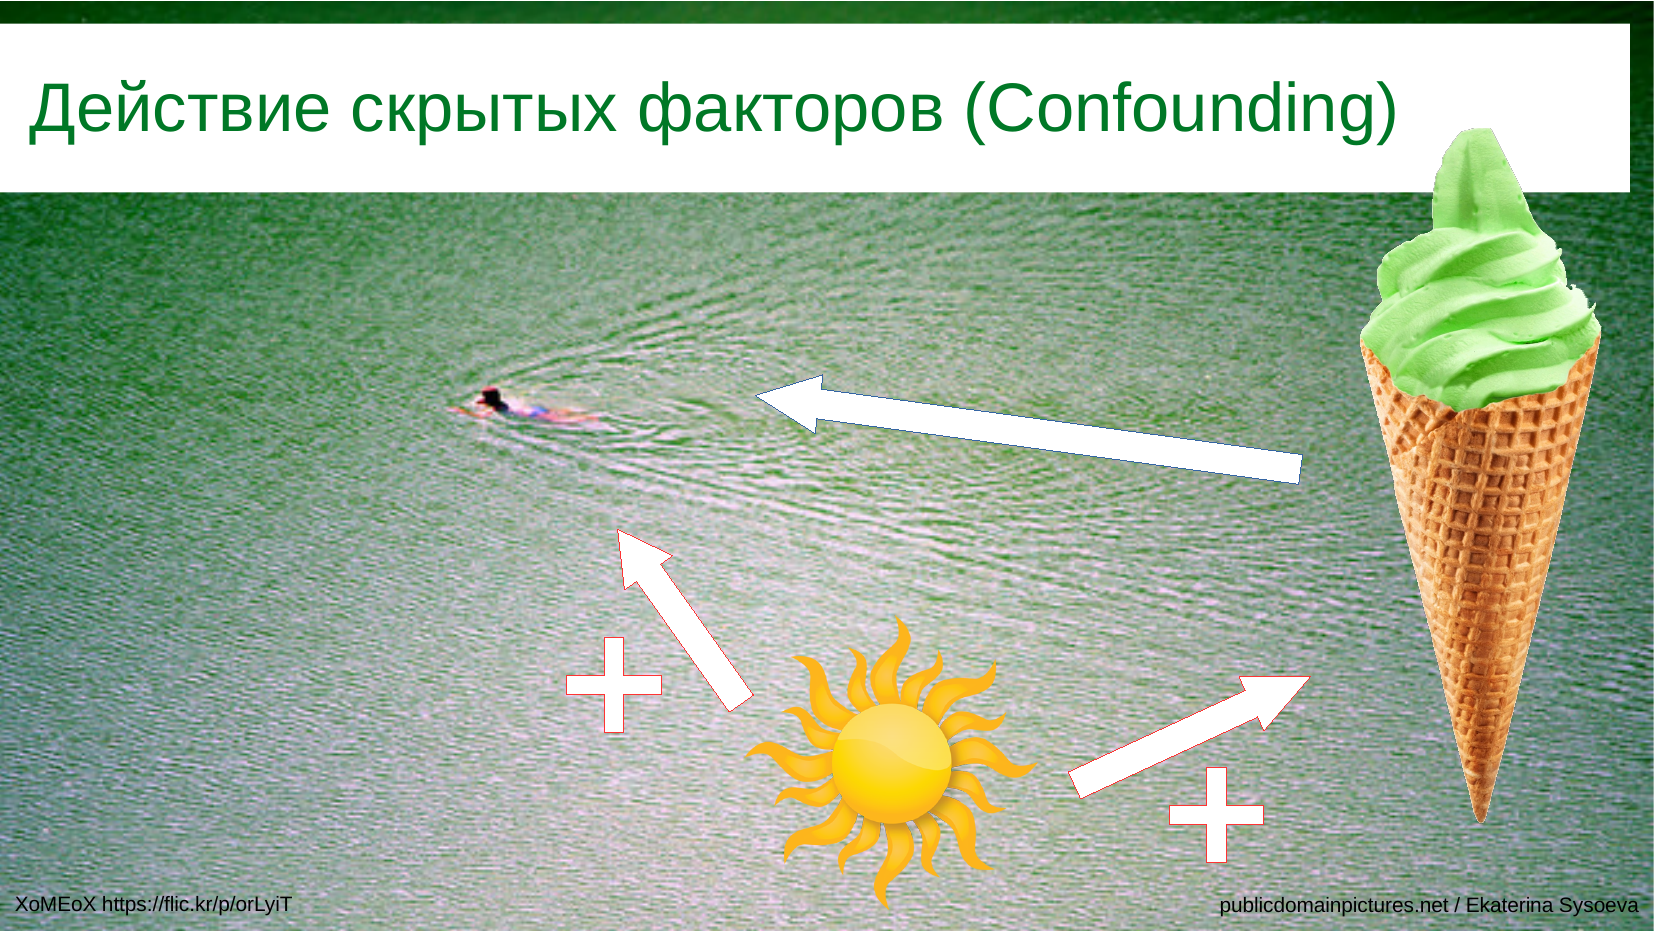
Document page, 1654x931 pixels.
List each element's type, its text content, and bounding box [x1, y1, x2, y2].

text_box XoMEoX https://flic.kr/p/orLyiT [0, 885, 533, 931]
text_box [1169, 767, 1264, 863]
title Действие скрытых факторов (Confounding) [0, 23, 1630, 193]
picture [0, 1, 1654, 931]
text_box [755, 374, 1303, 485]
text_box [1068, 676, 1311, 799]
text_box [566, 637, 662, 733]
text_box publicdomainpictures.net / Ekaterina Sysoeva [866, 885, 1654, 931]
text_box [617, 529, 754, 712]
